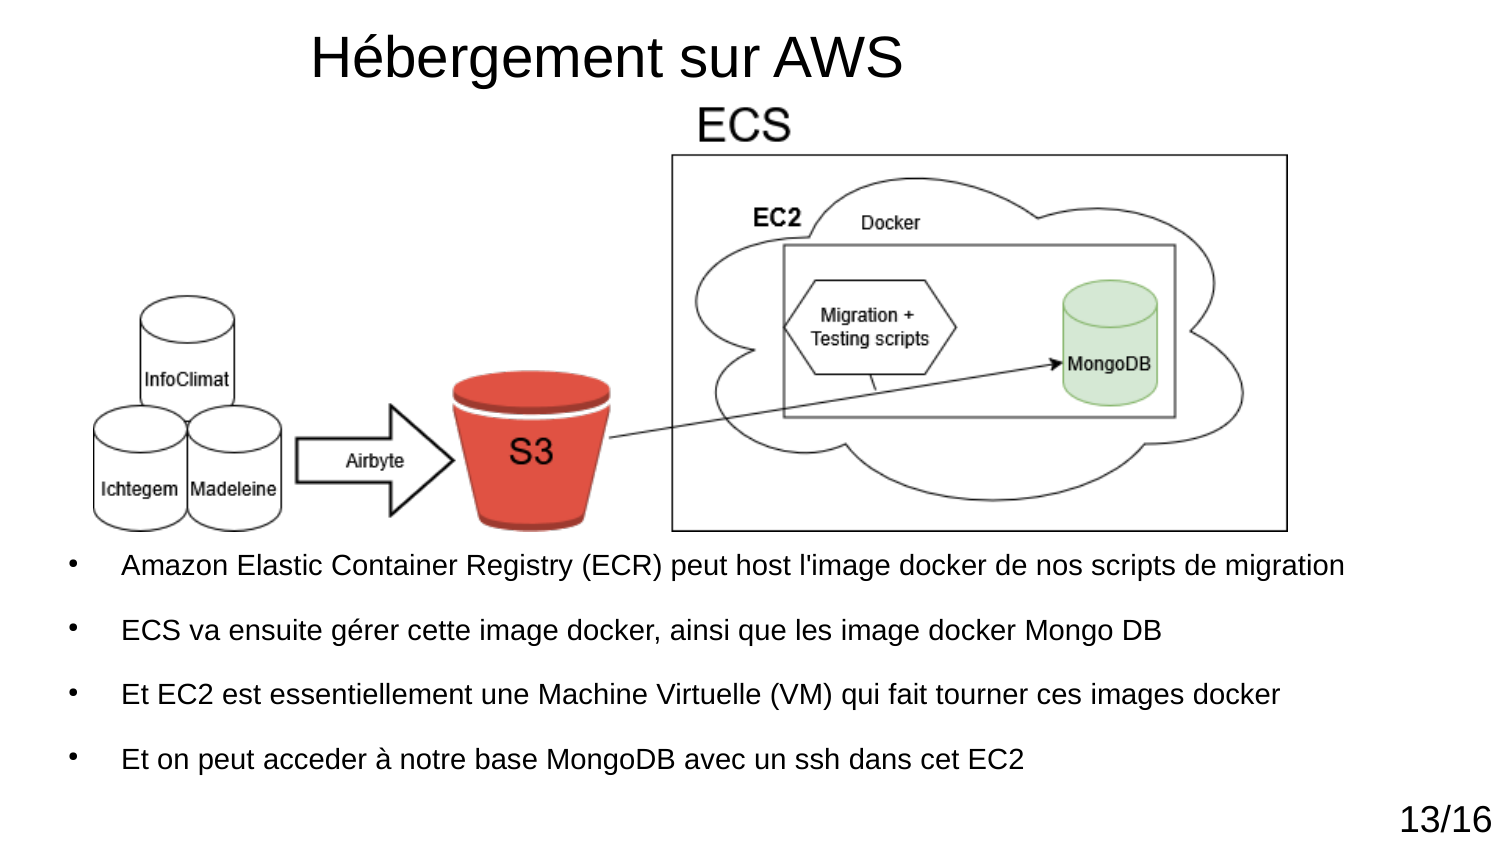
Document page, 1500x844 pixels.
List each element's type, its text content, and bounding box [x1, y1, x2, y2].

text_box 13/16 [1384, 791, 1500, 844]
list Amazon Elastic Container Registry (ECR) peut host l'image docker de nos scripts de migration ECS va ensuite gérer cette image docker, ainsi que les image docker Mongo DB Et EC2 est essentiellement une Machine Virtuelle (VM) qui fait tourner ces images docker Et on peut acceder à notre base MongoDB avec un ssh dans cet EC2 [35, 531, 1380, 735]
title Hébergement sur AWS [259, 3, 1415, 154]
picture [93, 95, 1288, 532]
